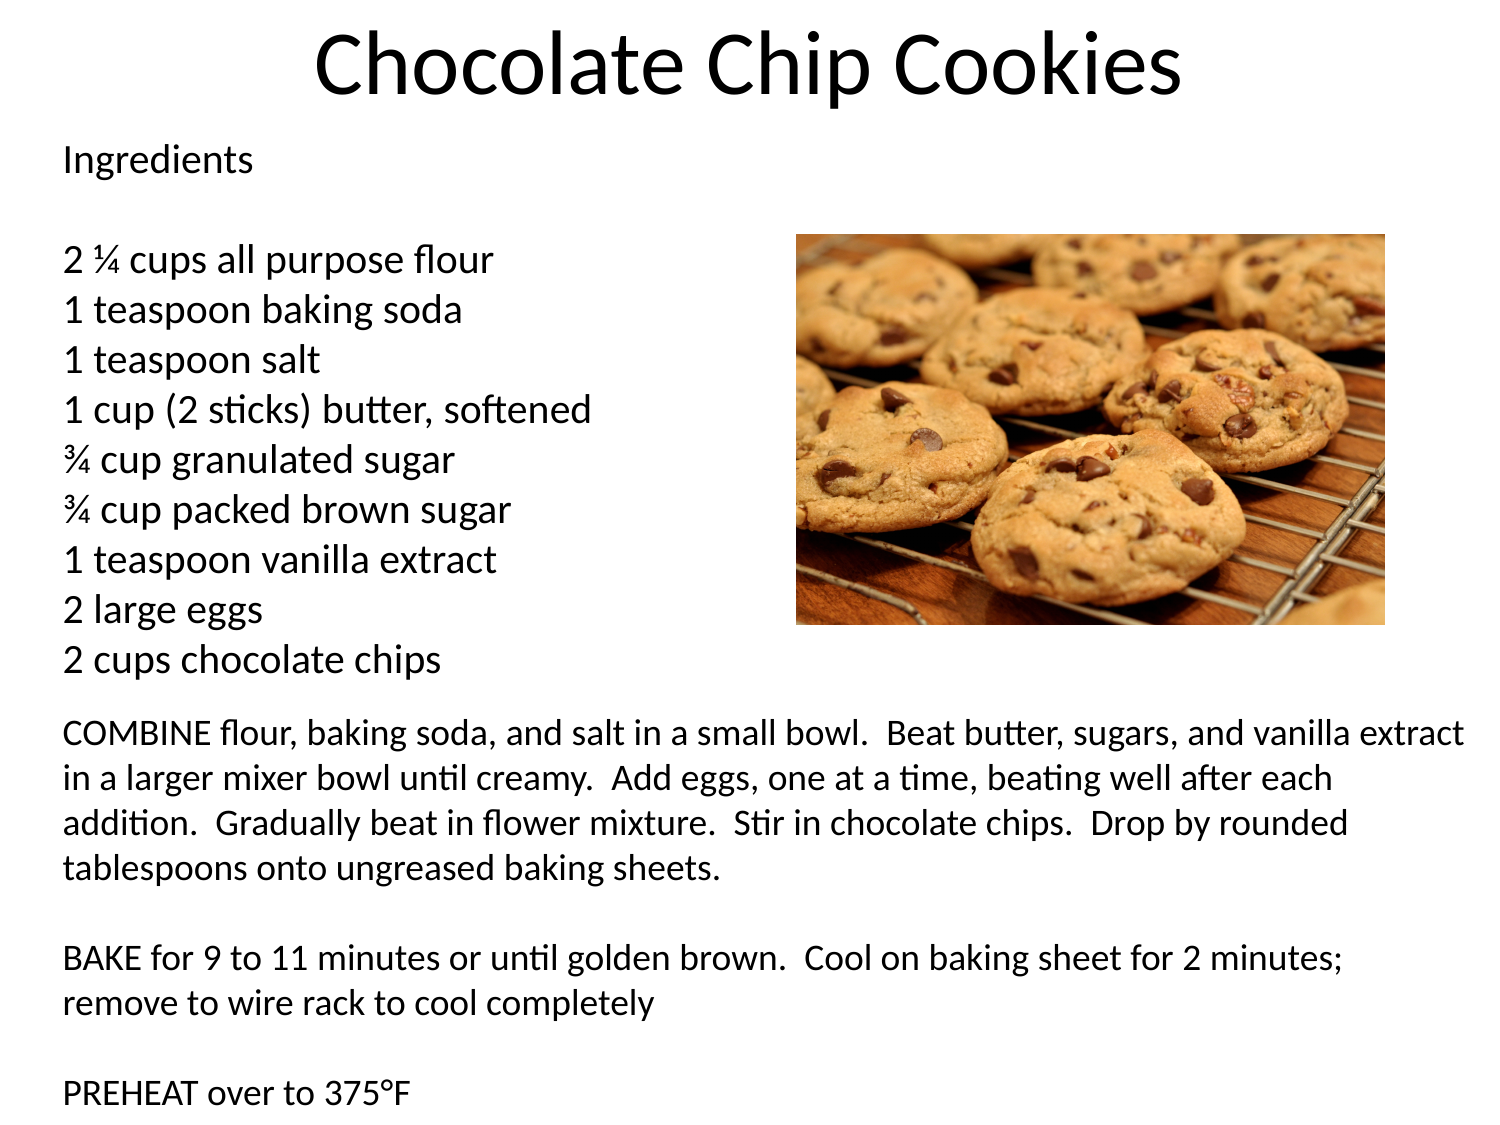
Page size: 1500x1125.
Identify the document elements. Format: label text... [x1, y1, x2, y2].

text_box Ingredients 2 ¼ cups all purpose flour 1 teaspoon baking soda 1 teaspoon salt 1 cup (2 sticks) butter, softened ¾ cup granulated sugar ¾ cup packed brown sugar 1 teaspoon vanilla extract 2 large eggs 2 cups chocolate chips [47, 124, 938, 690]
title Chocolate Chip Cookies [75, 0, 1425, 152]
picture [796, 234, 1385, 625]
text_box COMBINE flour, baking soda, and salt in a small bowl. Beat butter, sugars, and vanilla extract in a larger mixer bowl until creamy. Add eggs, one at a time, beating well after each addition. Gradually beat in flower mixture. Stir in chocolate chips. Drop by rounded tablespoons onto ungreased baking sheets. BAKE for 9 to 11 minutes or until golden brown. Cool on baking sheet for 2 minutes; remove to wire rack to cool completely PREHEAT over to 375°F [47, 700, 1483, 1125]
